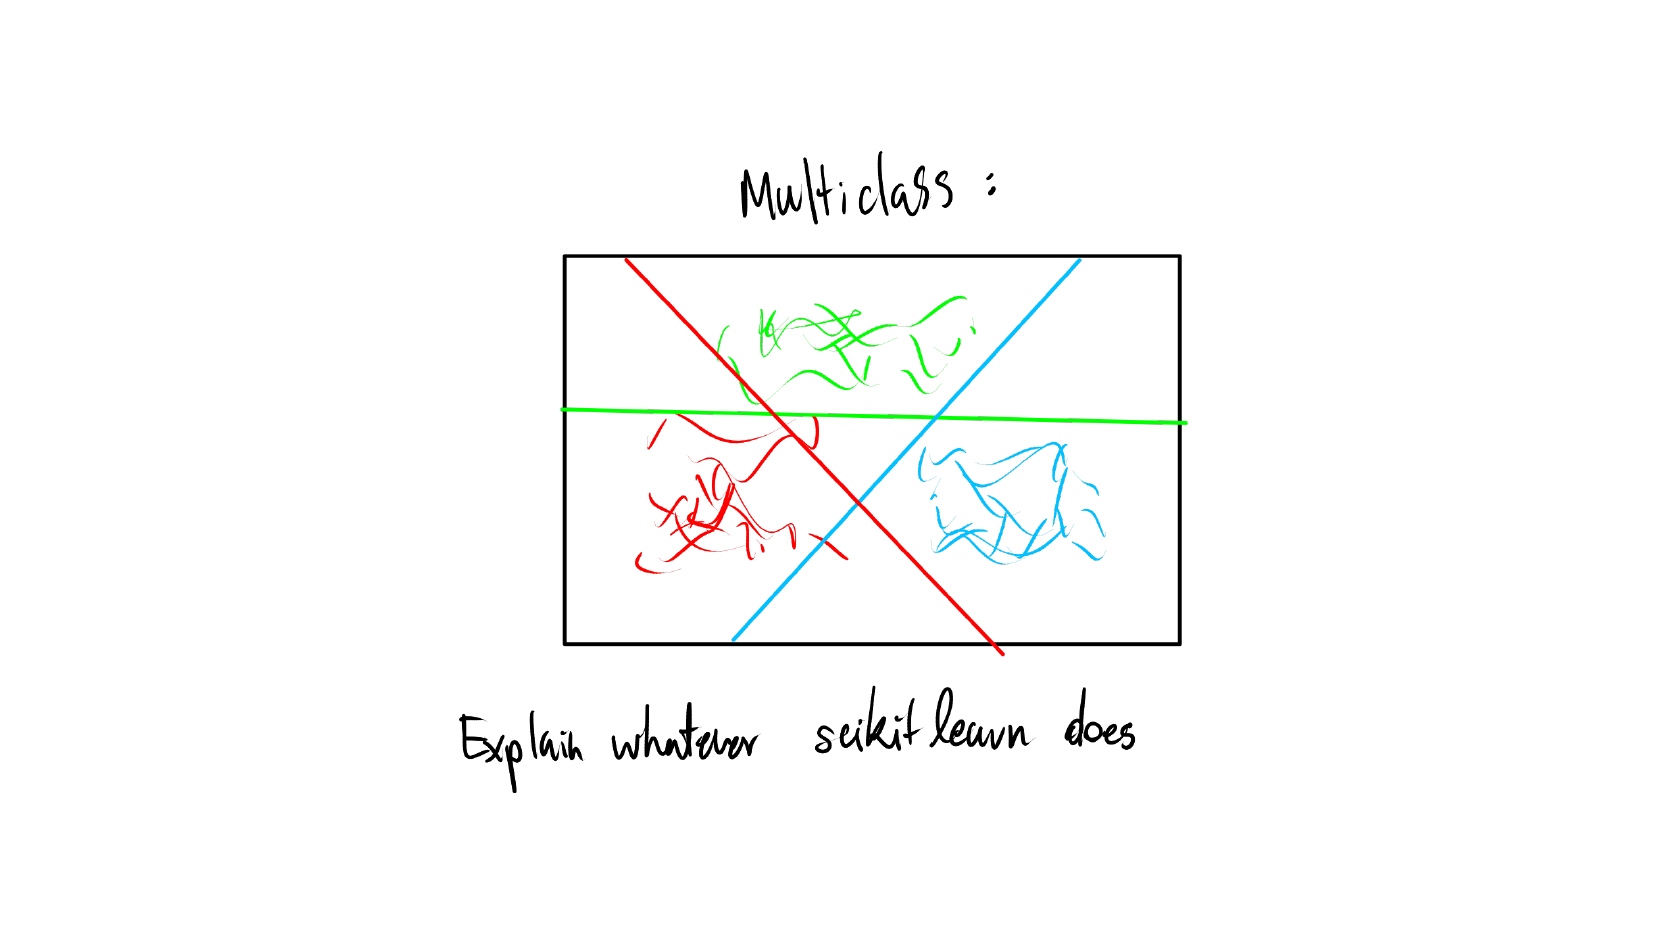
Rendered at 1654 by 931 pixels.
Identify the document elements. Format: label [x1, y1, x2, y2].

picture [426, 118, 1220, 826]
